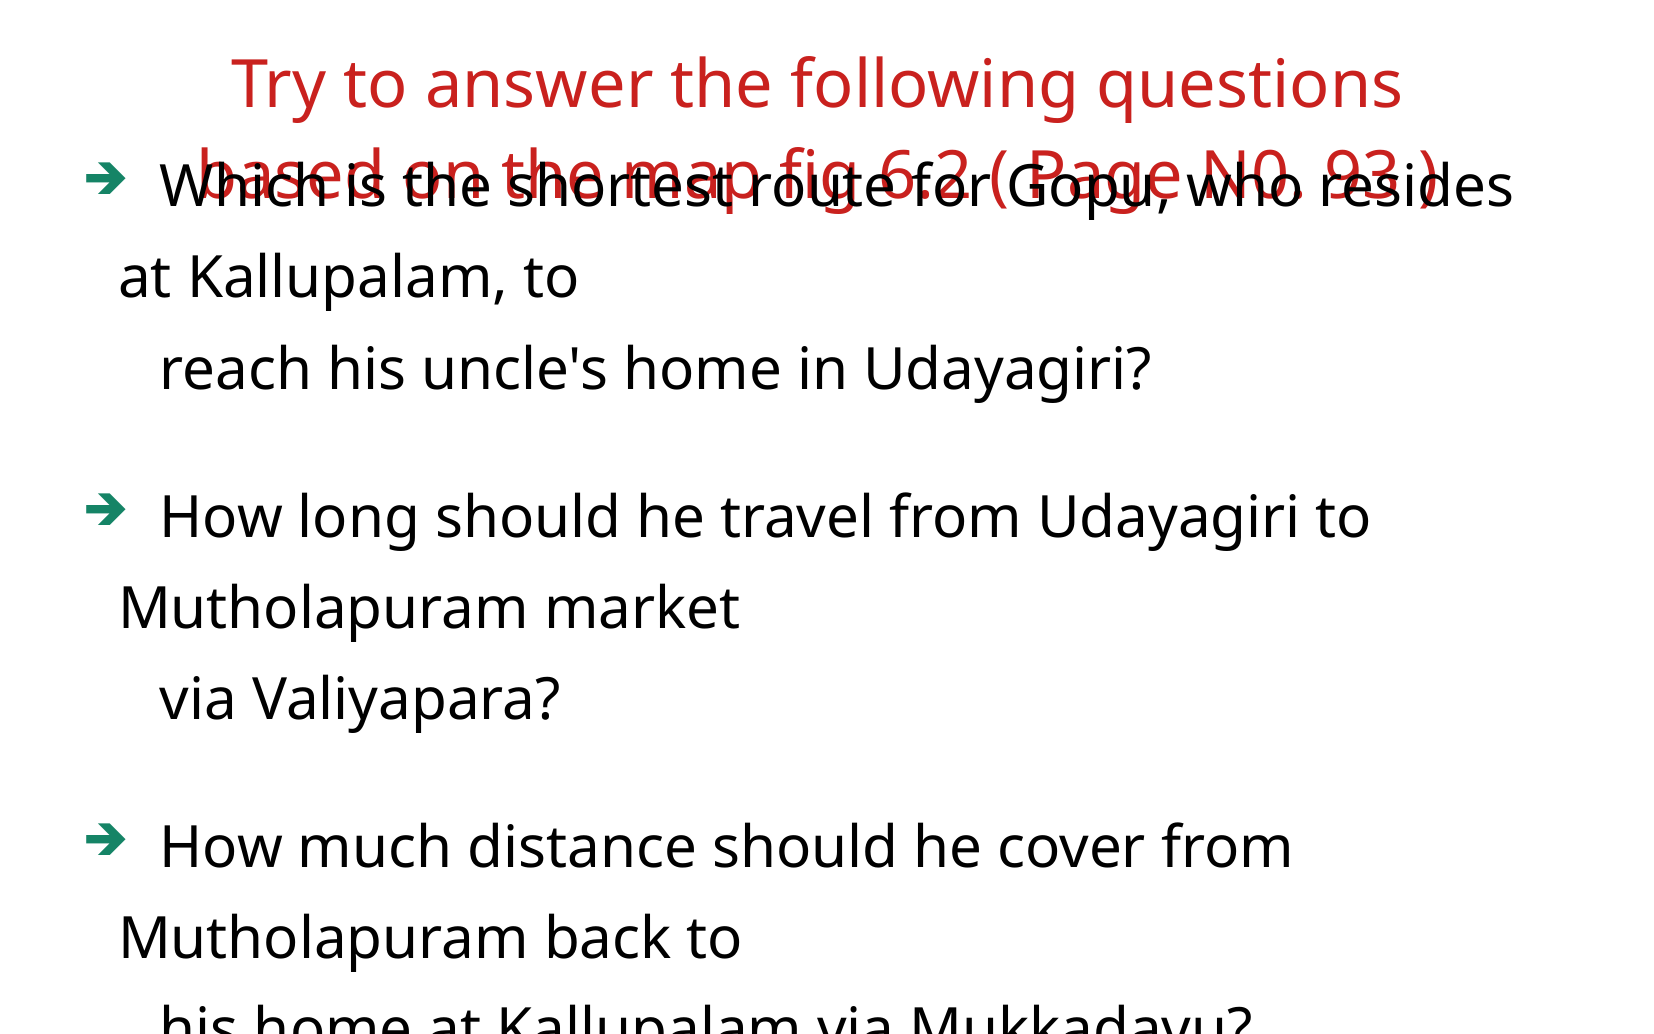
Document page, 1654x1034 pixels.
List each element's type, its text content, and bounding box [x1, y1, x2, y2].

subtitle Which is the shortest route for Gopu, who resides at Kallupalam, to reach his uncle's home in Udayagiri? How long should he travel from Udayagiri to Mutholapuram market via Valiyapara? How much distance should he cover from Mutholapuram back to his home at Kallupalam via Mukkadavu? [82, 180, 1571, 1019]
title Try to answer the following questions based on the map fig 6.2 ( Page N0. 93 ) [82, 41, 1571, 180]
